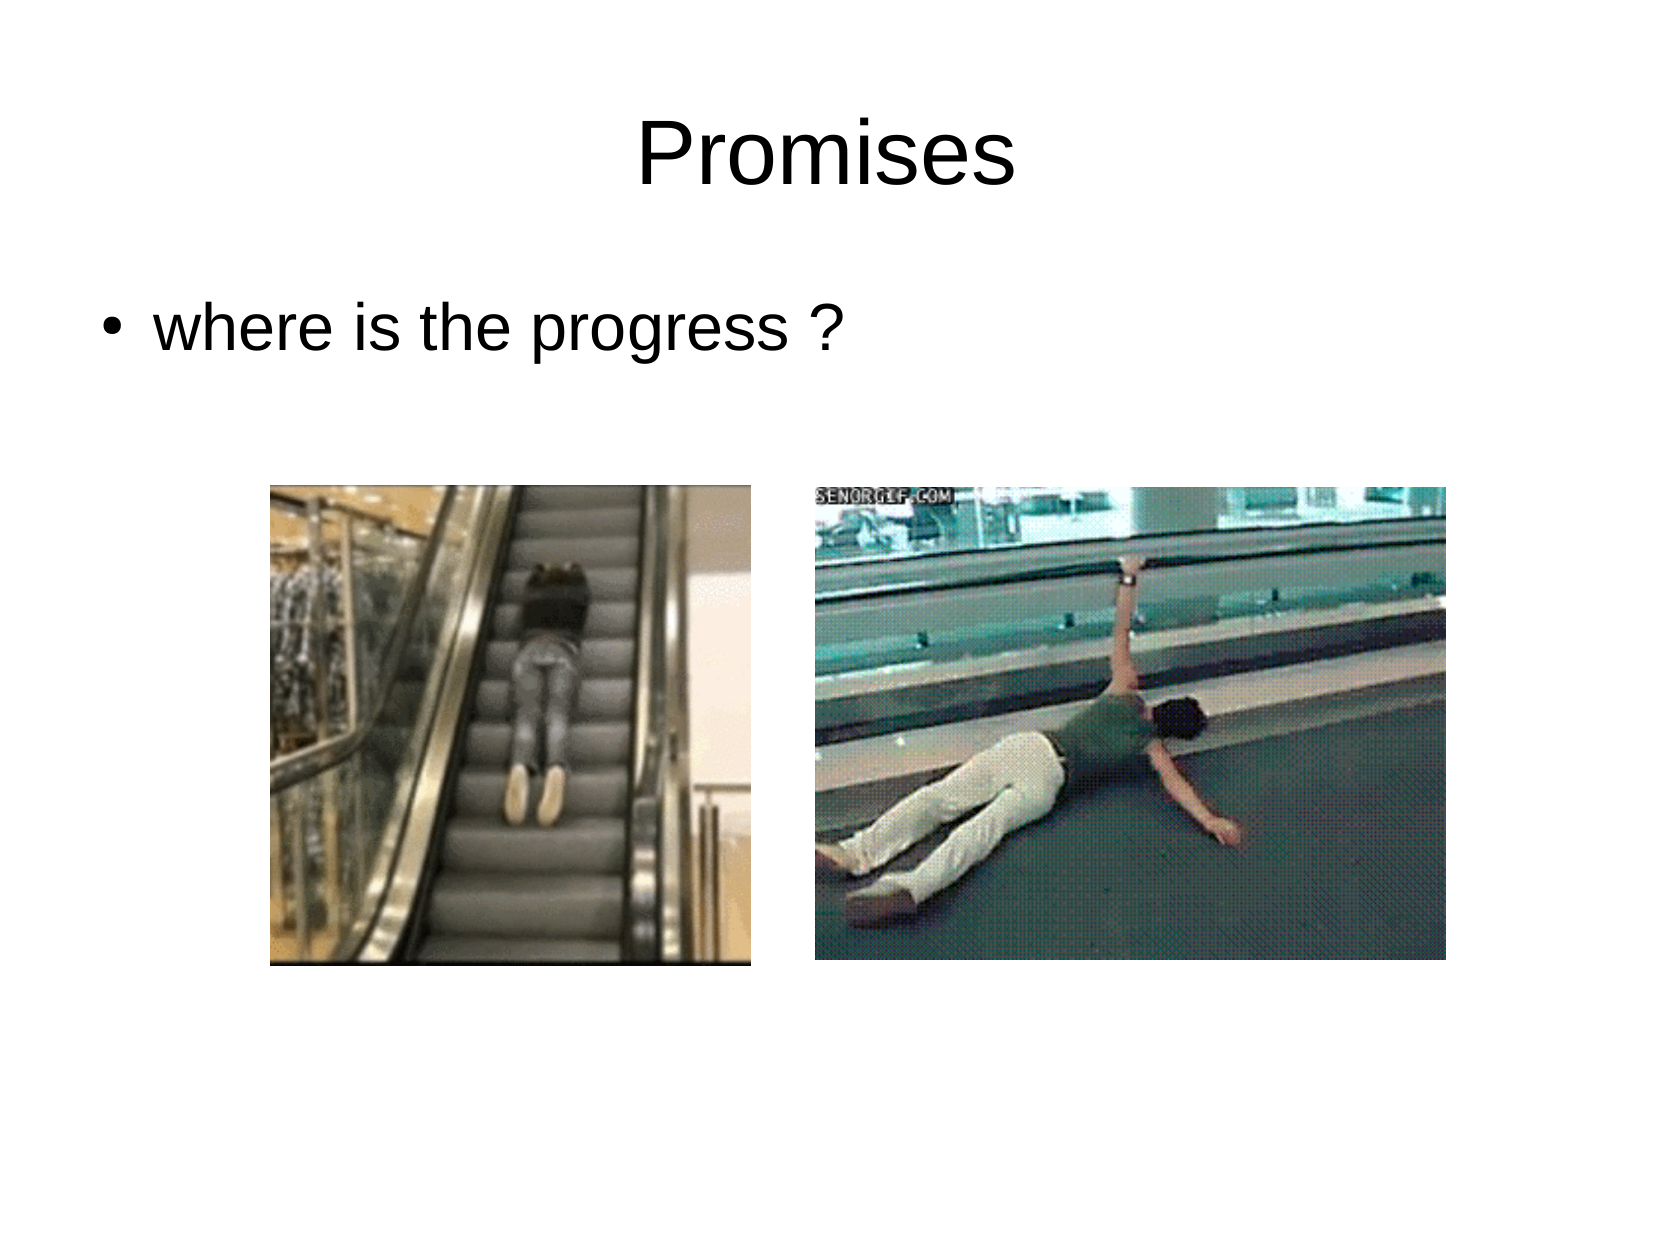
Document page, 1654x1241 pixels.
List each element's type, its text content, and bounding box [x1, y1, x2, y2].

title Promises [82, 49, 1571, 257]
picture [270, 485, 751, 966]
list where is the progress ? [82, 290, 1571, 1010]
picture [815, 487, 1446, 961]
